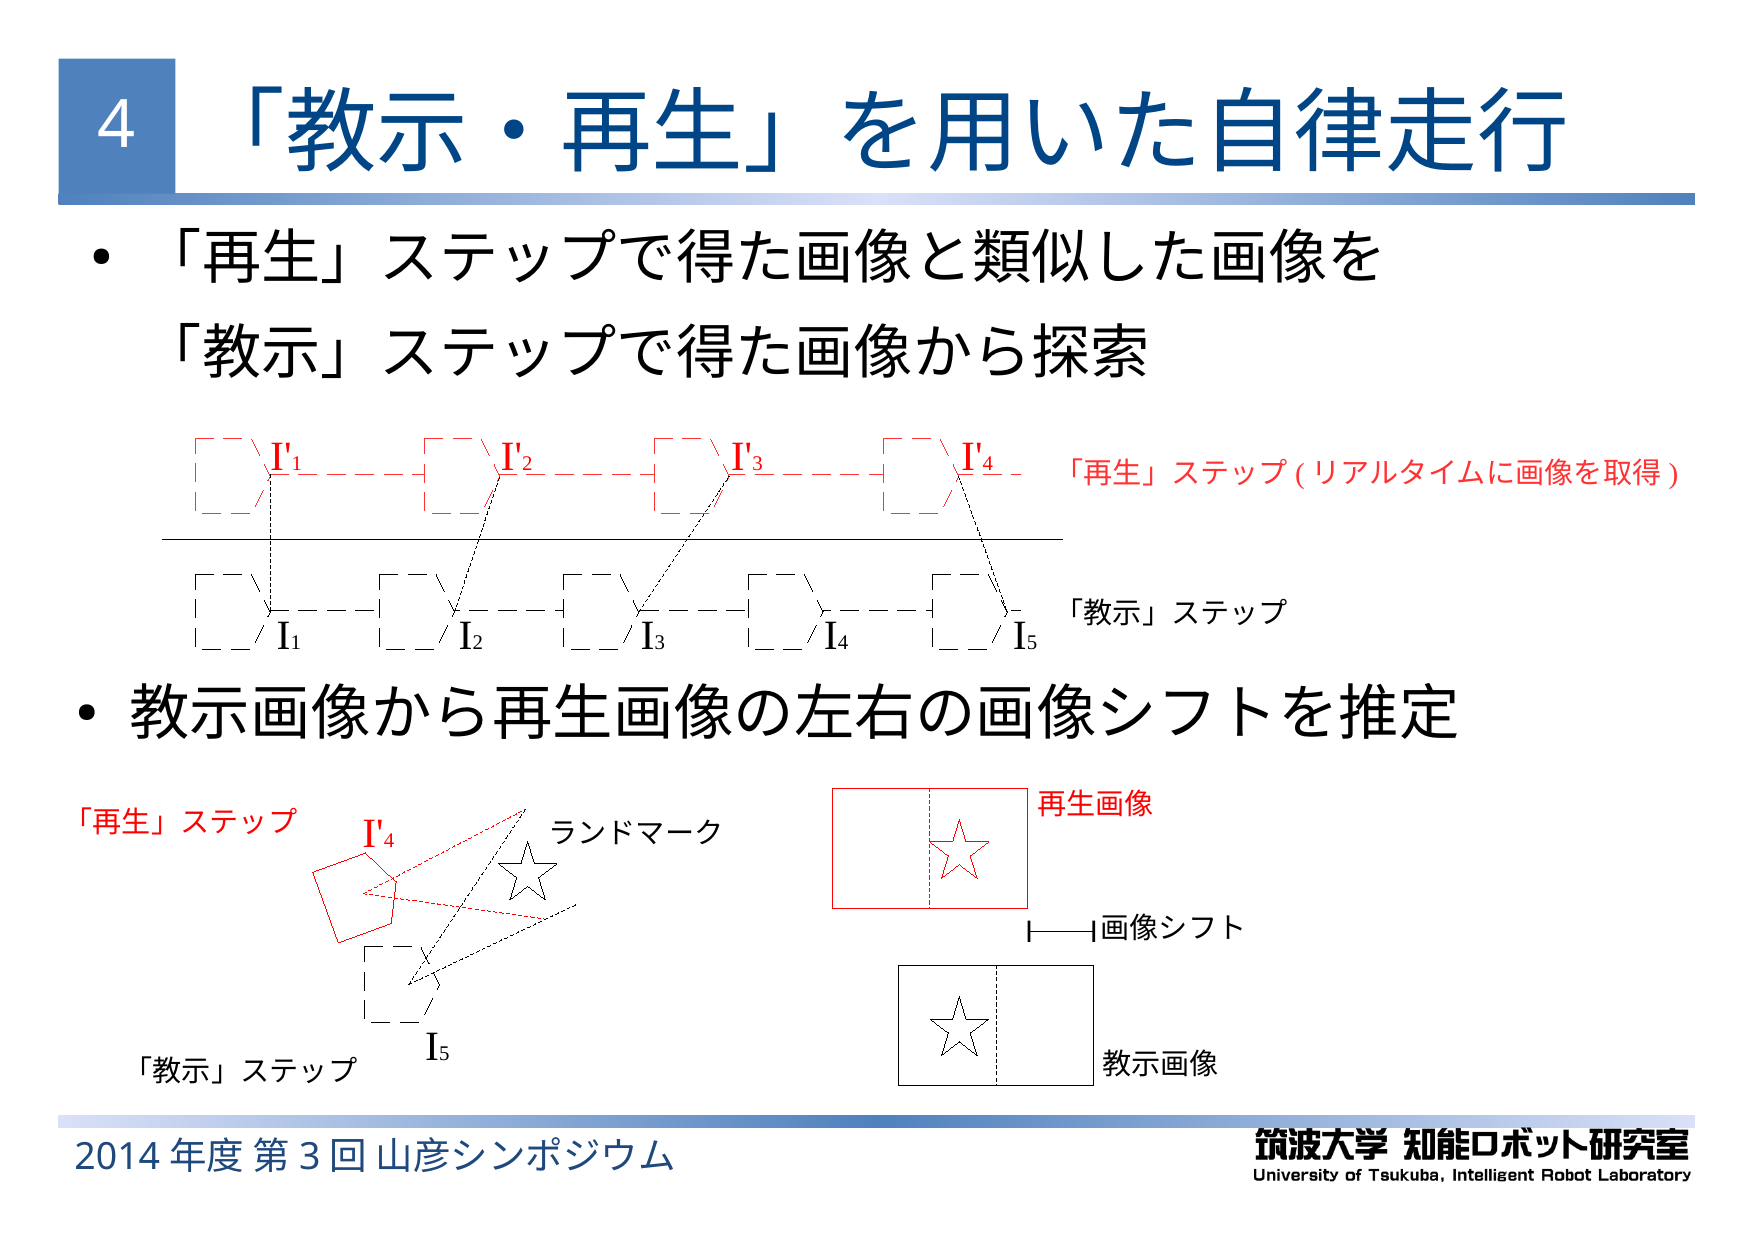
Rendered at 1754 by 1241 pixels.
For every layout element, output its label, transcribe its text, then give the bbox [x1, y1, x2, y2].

text_box I'4 [347, 803, 410, 865]
text_box I2 [443, 604, 498, 666]
text_box I3 [625, 604, 681, 666]
text_box I1 [261, 604, 317, 666]
text_box 画像シフト [1085, 903, 1262, 953]
text_box I5 [998, 604, 1053, 666]
text_box I'3 [716, 425, 778, 487]
text_box [930, 819, 989, 879]
text_box [364, 947, 409, 1023]
text_box I'1 [255, 425, 318, 487]
text_box I4 [809, 604, 864, 666]
list 「再生」ステップで得た画像と類似した画像を 「教示」ステップで得た画像から探索 [73, 223, 1739, 389]
text_box [195, 574, 267, 650]
title 「教示・再生」を用いた自律走行 [193, 61, 1651, 205]
text_box 「教示」ステップ [1039, 588, 1304, 638]
list 教示画像から再生画像の左右の画像シフトを推定 [58, 678, 1724, 771]
text_box [930, 996, 989, 1056]
picture [1252, 1127, 1691, 1182]
text_box [498, 841, 557, 900]
text_box 再生画像 [1022, 779, 1170, 829]
text_box [313, 861, 367, 942]
text_box [379, 574, 451, 650]
text_box [883, 438, 954, 514]
text_box [654, 438, 724, 514]
text_box [195, 438, 265, 514]
text_box [424, 438, 495, 514]
text_box 「教示」ステップ [108, 1047, 373, 1097]
text_box 「再生」ステップ(リアルタイムに画像を取得) [1039, 449, 1694, 499]
text_box [563, 574, 635, 650]
text_box ランドマーク [533, 809, 739, 859]
text_box I'4 [946, 425, 1009, 487]
text_box 教示画像 [1087, 1039, 1235, 1089]
text_box [748, 574, 820, 650]
text_box I'2 [485, 425, 548, 487]
text_box 「再生」ステップ [48, 797, 313, 847]
text_box I5 [410, 1015, 465, 1077]
text_box [932, 574, 1004, 650]
